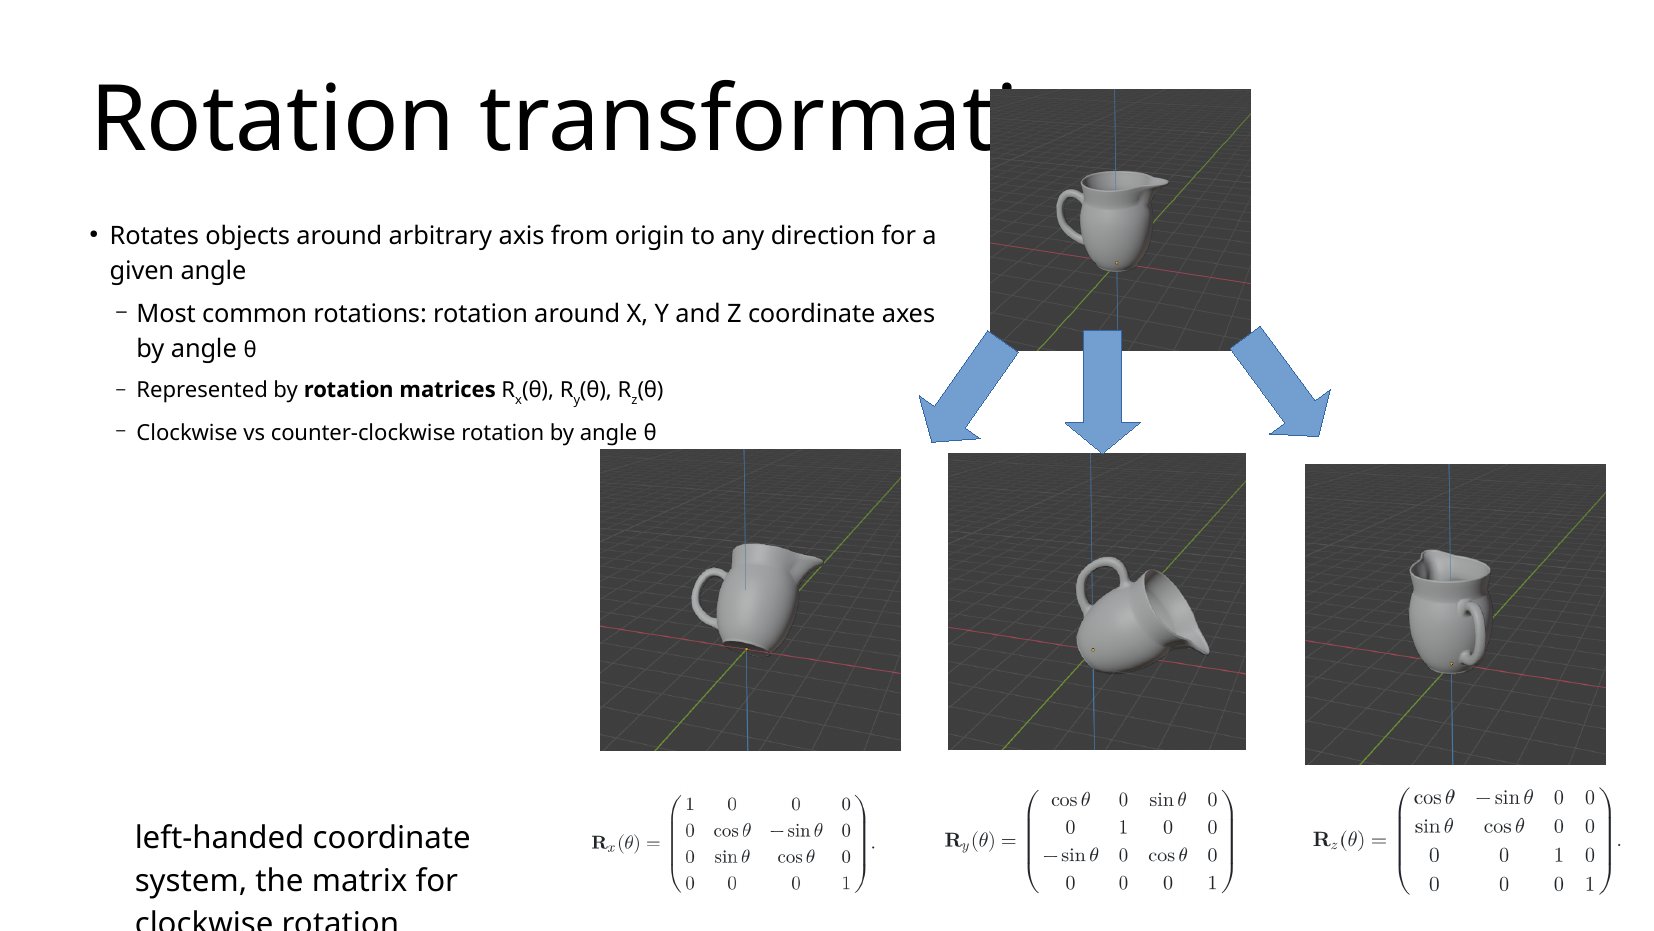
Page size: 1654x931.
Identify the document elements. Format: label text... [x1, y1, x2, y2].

picture [600, 449, 901, 751]
text_box left-handed coordinate system, the matrix for clockwise rotation [120, 807, 571, 901]
title Rotation transformation [90, 37, 1579, 193]
picture [935, 780, 1246, 901]
picture [948, 453, 1246, 751]
picture [1305, 786, 1621, 901]
text_box [1065, 330, 1141, 454]
text_box [1230, 326, 1331, 437]
picture [1305, 464, 1606, 766]
picture [990, 89, 1251, 351]
text_box [919, 330, 1019, 443]
picture [585, 784, 886, 901]
list Rotates objects around arbitrary axis from origin to any direction for a given angle Most common rotations: rotation around X, Y and Z coordinate axes by angle θ Represented by rotation matrices Rx(θ), Ry(θ), Rz(θ) Clockwise vs counter-clockwise rotation by angle θ [82, 217, 961, 451]
